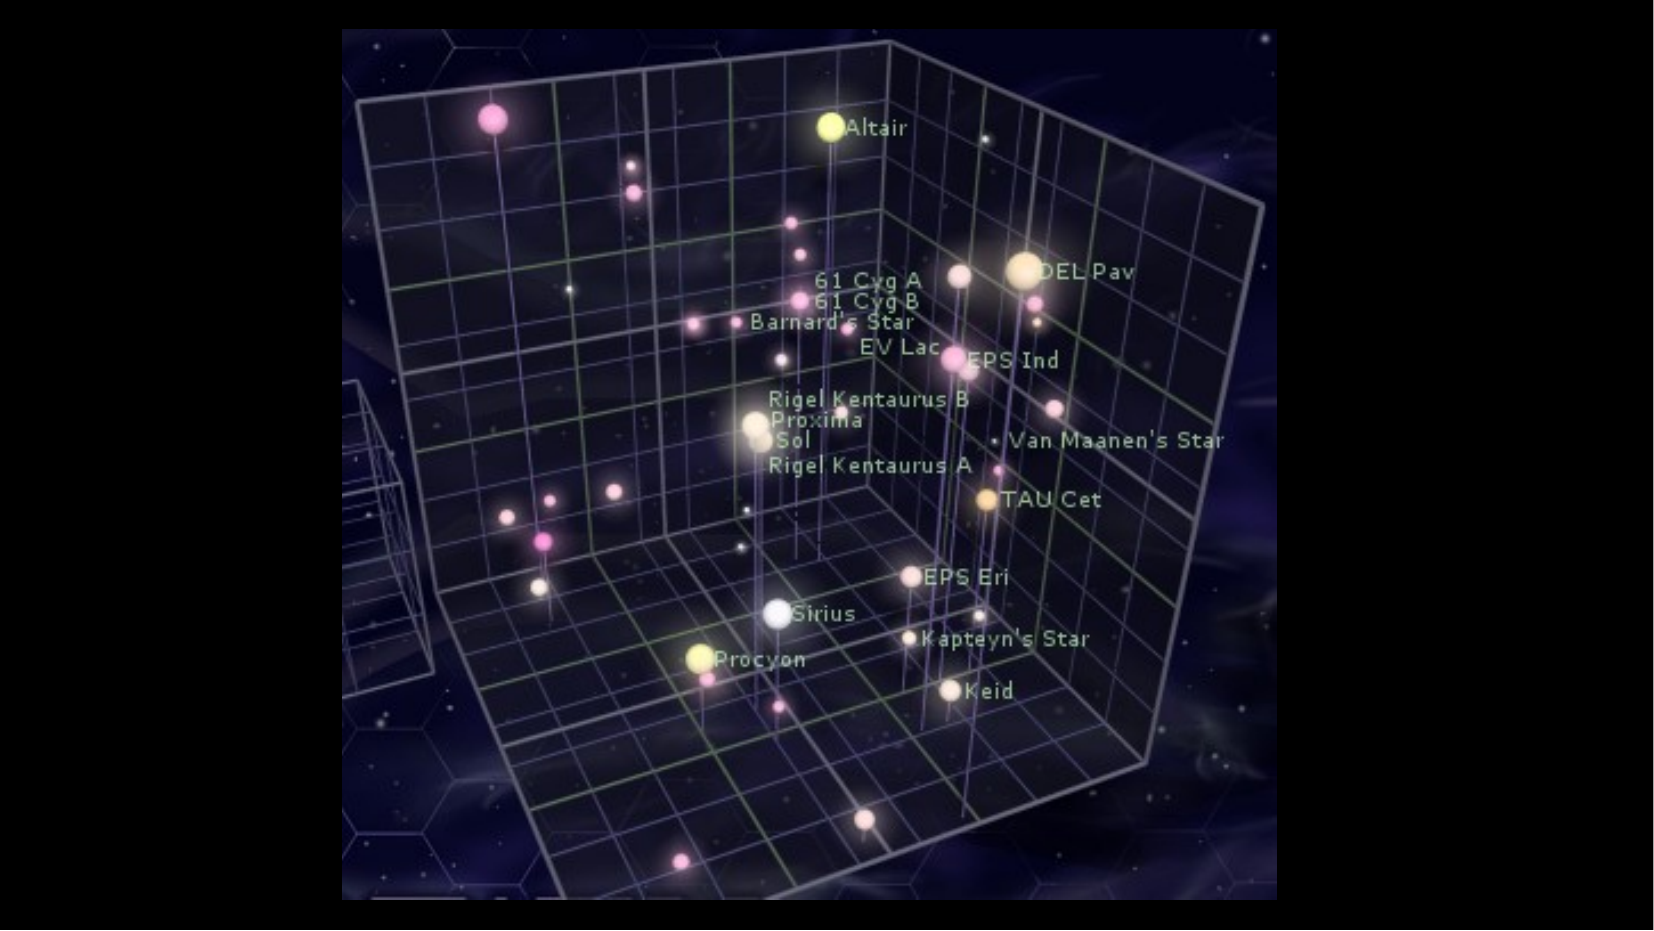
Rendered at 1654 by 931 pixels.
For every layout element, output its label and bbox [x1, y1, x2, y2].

picture [342, 29, 1277, 901]
